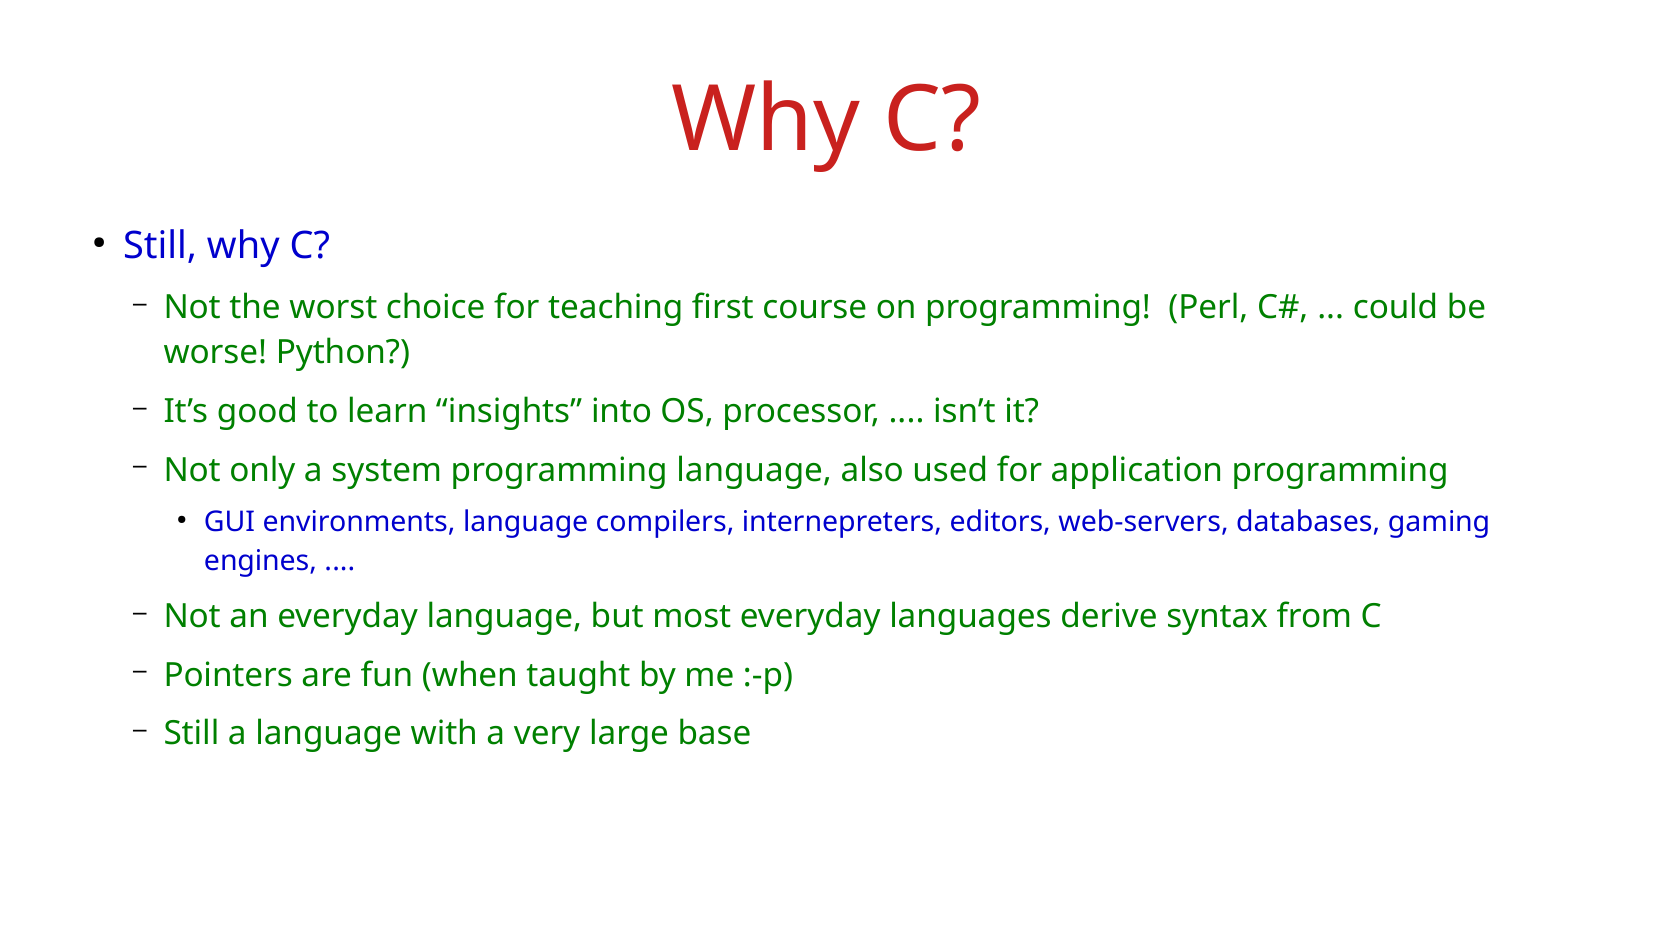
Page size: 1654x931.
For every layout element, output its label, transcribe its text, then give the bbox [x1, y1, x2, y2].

list Still, why C? Not the worst choice for teaching first course on programming! (Perl, C#, ... could be worse! Python?) It’s good to learn “insights” into OS, processor, .... isn’t it? Not only a system programming language, also used for application programming GUI environments, language compilers, internepreters, editors, web-servers, databases, gaming engines, .... Not an everyday language, but most everyday languages derive syntax from C Pointers are fun (when taught by me :-p) Still a language with a very large base [82, 217, 1571, 758]
title Why C? [82, 37, 1571, 193]
